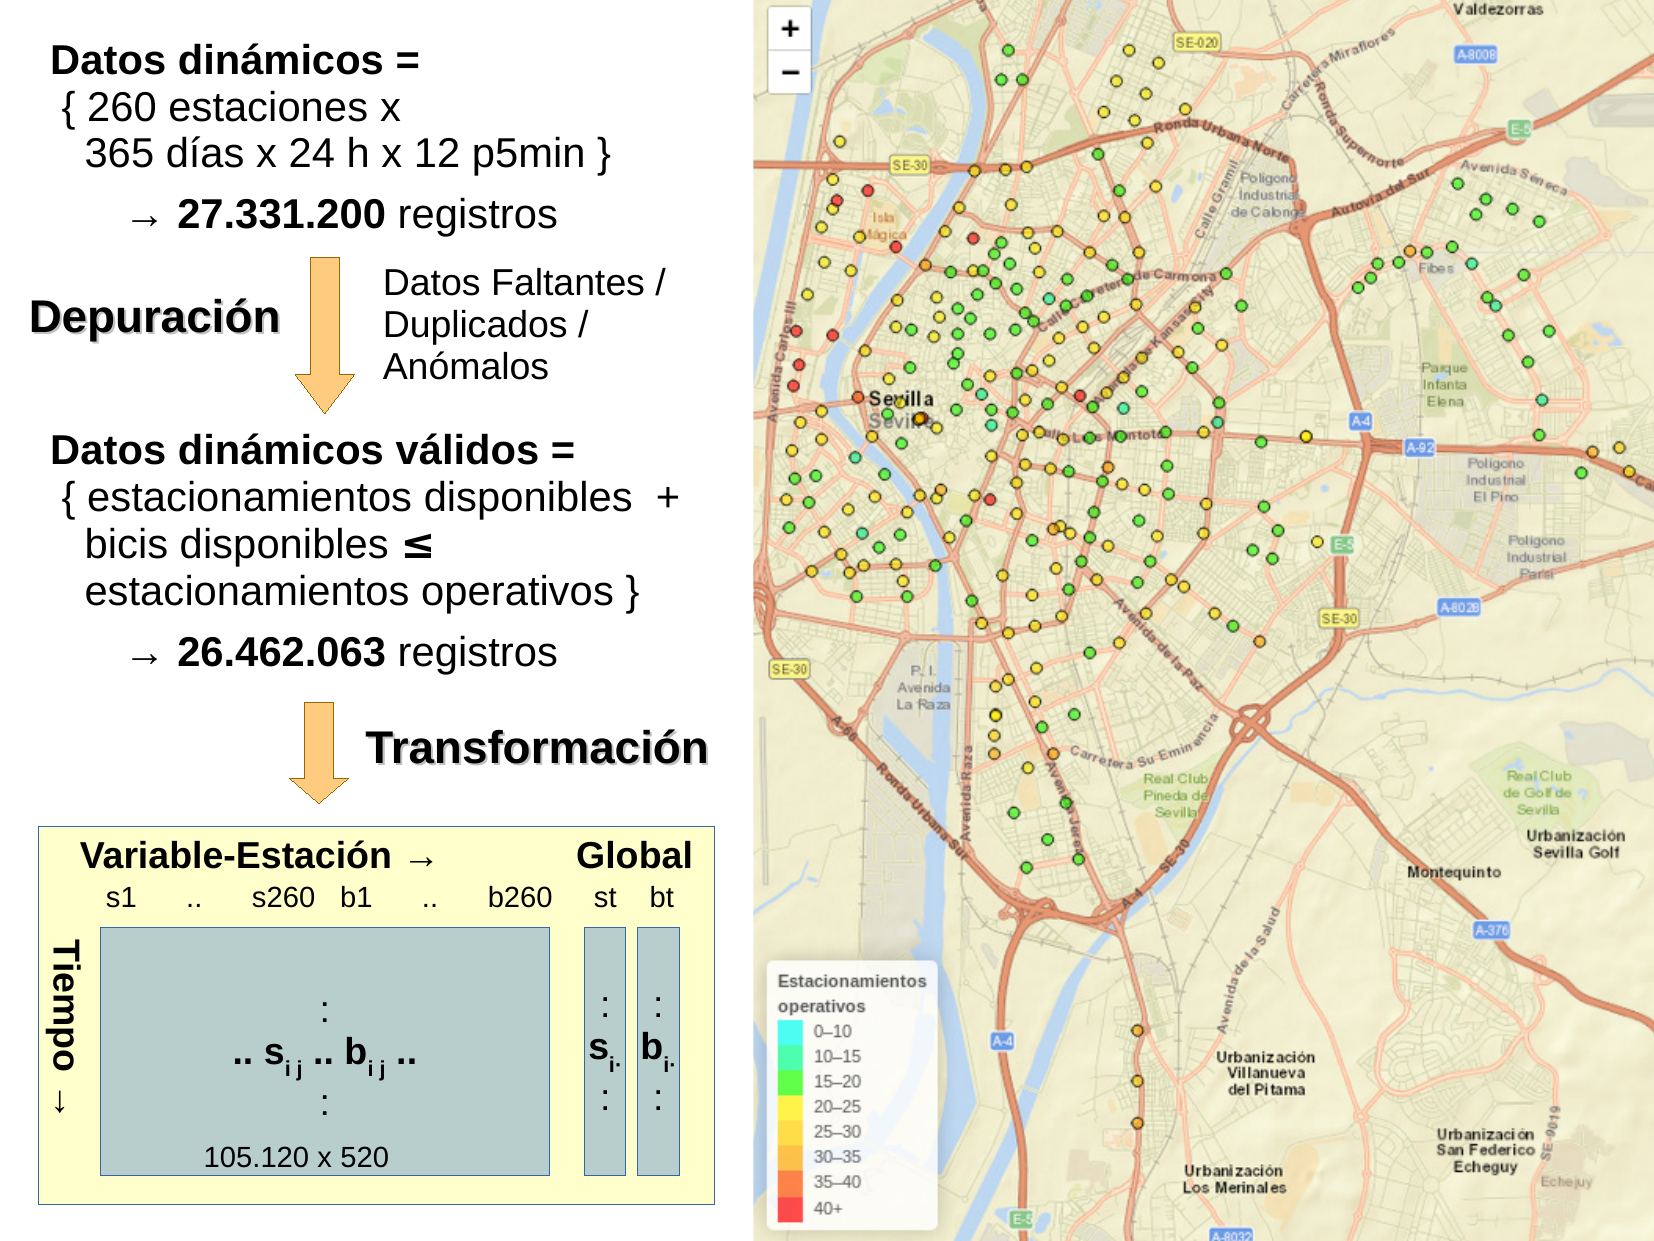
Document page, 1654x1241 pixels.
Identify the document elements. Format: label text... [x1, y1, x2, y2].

text_box Datos dinámicos = { 260 estaciones x 365 días x 24 h x 12 p5min } → 27.331.200 registros [35, 29, 707, 245]
text_box [289, 702, 349, 804]
text_box Datos Faltantes / Duplicados / Anómalos [368, 253, 692, 395]
text_box Tiempo → [38, 925, 96, 1147]
text_box Depuración [13, 283, 296, 350]
text_box : si· : [584, 927, 626, 1176]
text_box s1 .. s260 b1 .. b260 st bt [82, 874, 691, 922]
picture [753, 0, 1654, 1241]
text_box [38, 826, 715, 1205]
text_box Variable-Estación → Global [64, 826, 715, 884]
text_box : bi· : [637, 927, 680, 1176]
text_box 105.120 x 520 [188, 1133, 405, 1182]
text_box Transformación [350, 714, 724, 781]
text_box : .. si j .. bi j .. : [100, 927, 550, 1176]
text_box [295, 257, 355, 414]
text_box Datos dinámicos válidos = { estacionamientos disponibles + bicis disponibles ≤ estacionamientos operativos } → 26.462.063 registros [35, 419, 707, 683]
